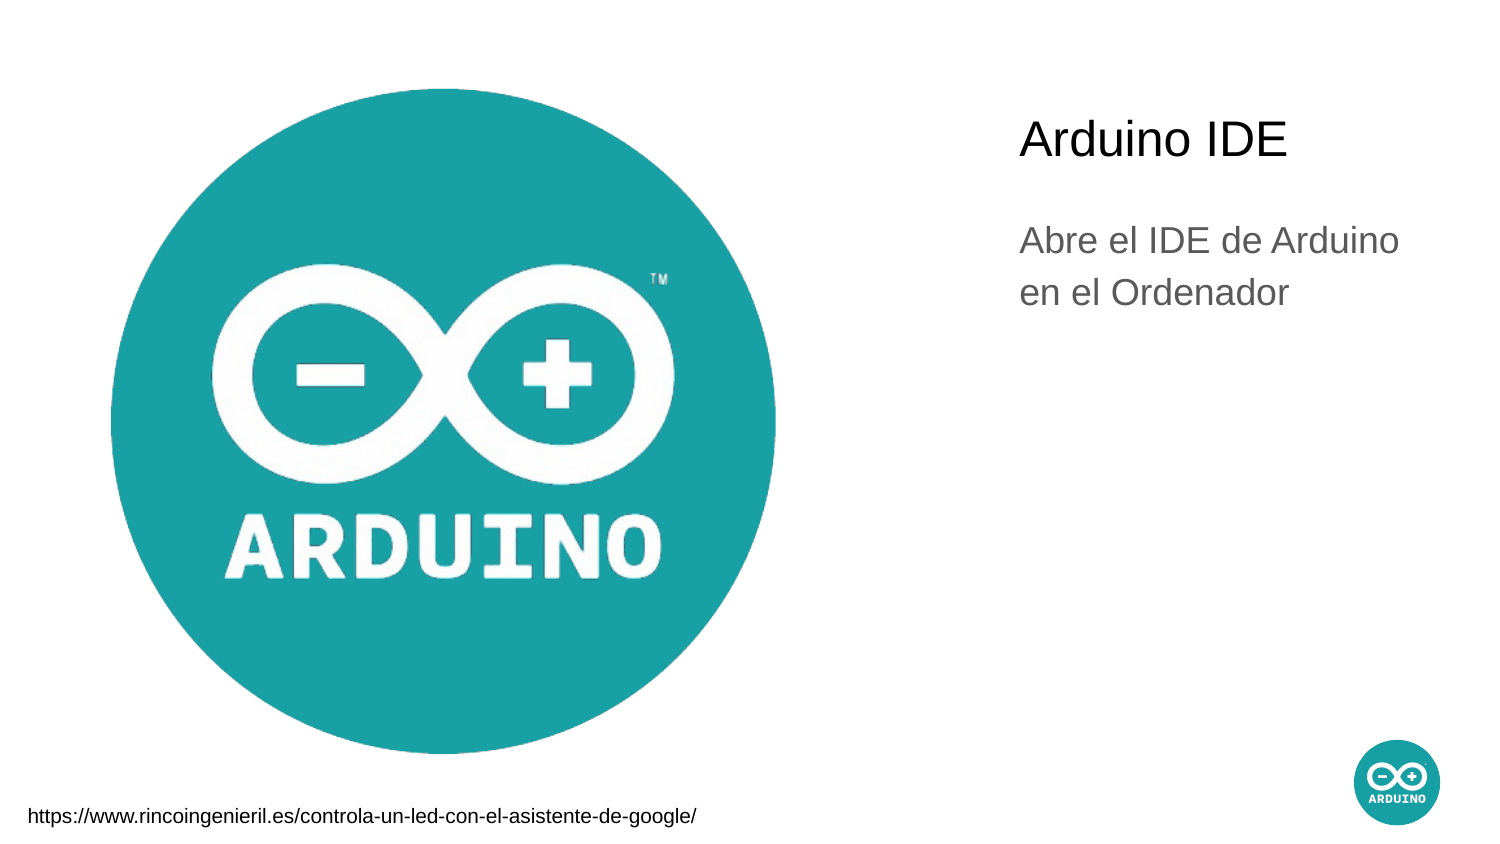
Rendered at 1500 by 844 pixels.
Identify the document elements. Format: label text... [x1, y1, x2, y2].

picture [0, 0, 888, 844]
picture [1339, 728, 1454, 837]
title Arduino IDE [1004, 57, 1465, 182]
list Abre el IDE de Arduino en el Ordenador [1004, 194, 1465, 716]
